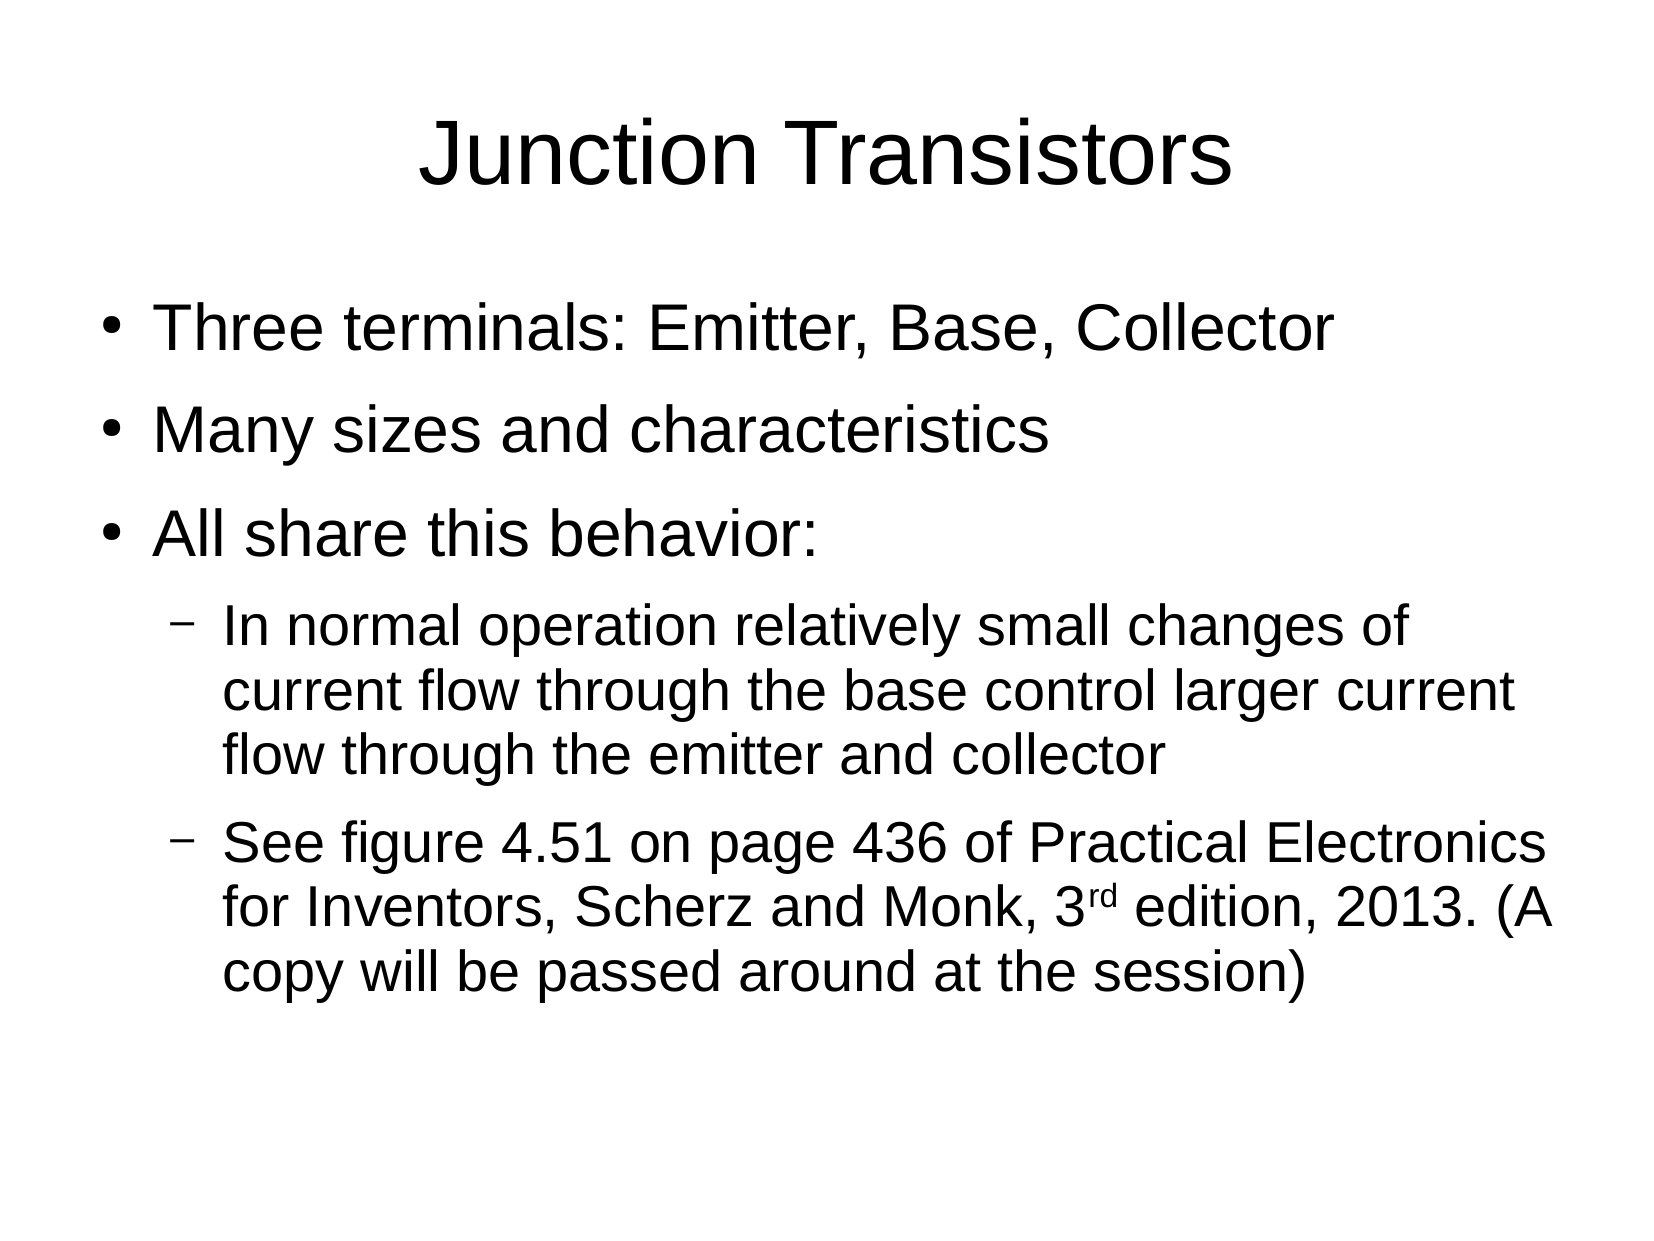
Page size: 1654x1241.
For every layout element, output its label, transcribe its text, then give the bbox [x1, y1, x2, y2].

list Three terminals: Emitter, Base, Collector Many sizes and characteristics All share this behavior: In normal operation relatively small changes of current flow through the base control larger current flow through the emitter and collector See figure 4.51 on page 436 of Practical Electronics for Inventors, Scherz and Monk, 3rd edition, 2013. (A copy will be passed around at the session) [82, 290, 1571, 1010]
title Junction Transistors [82, 49, 1571, 257]
